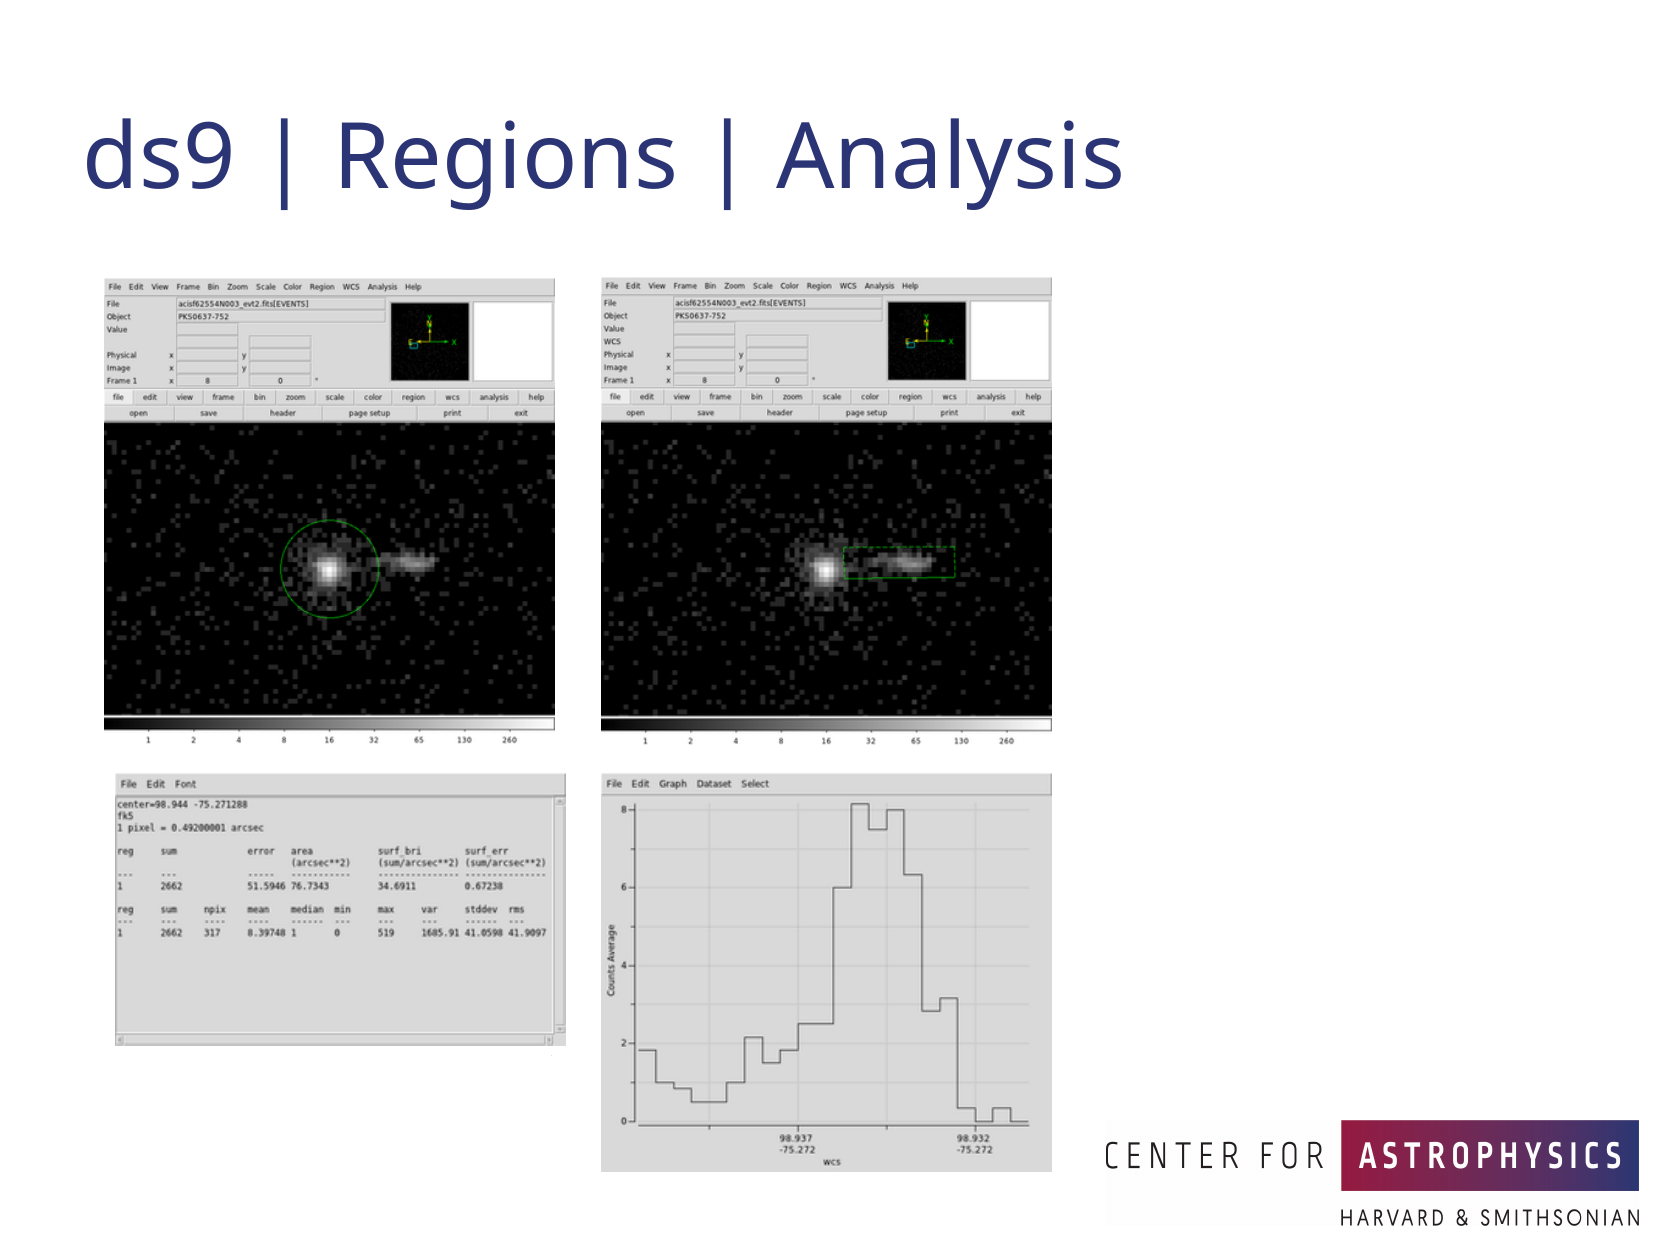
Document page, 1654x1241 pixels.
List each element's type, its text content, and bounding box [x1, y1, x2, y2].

picture [601, 277, 1052, 745]
picture [104, 278, 555, 744]
picture [1106, 1120, 1639, 1226]
title ds9 | Regions | Analysis [82, 49, 1571, 257]
picture [601, 773, 1052, 1172]
picture [115, 773, 566, 1046]
